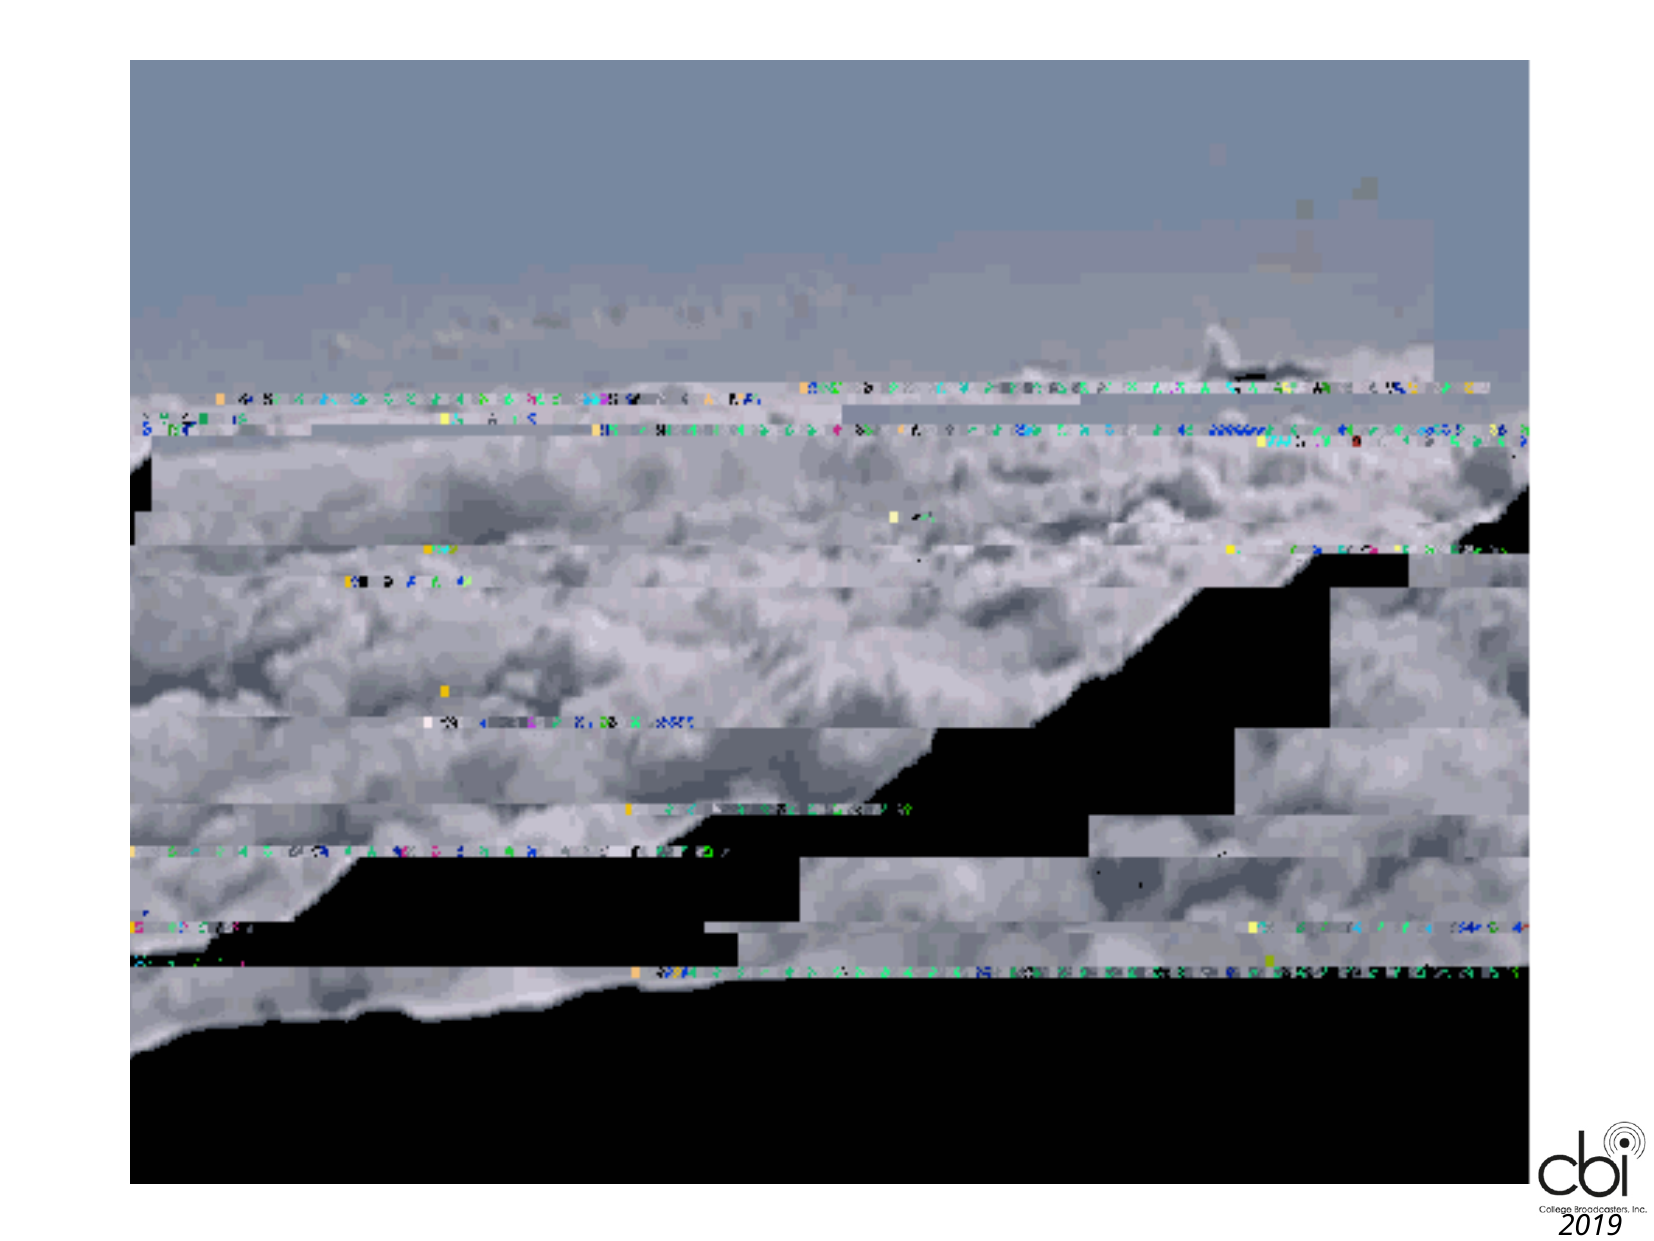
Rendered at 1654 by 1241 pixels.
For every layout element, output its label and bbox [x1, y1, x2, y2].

picture [130, 60, 1654, 1216]
